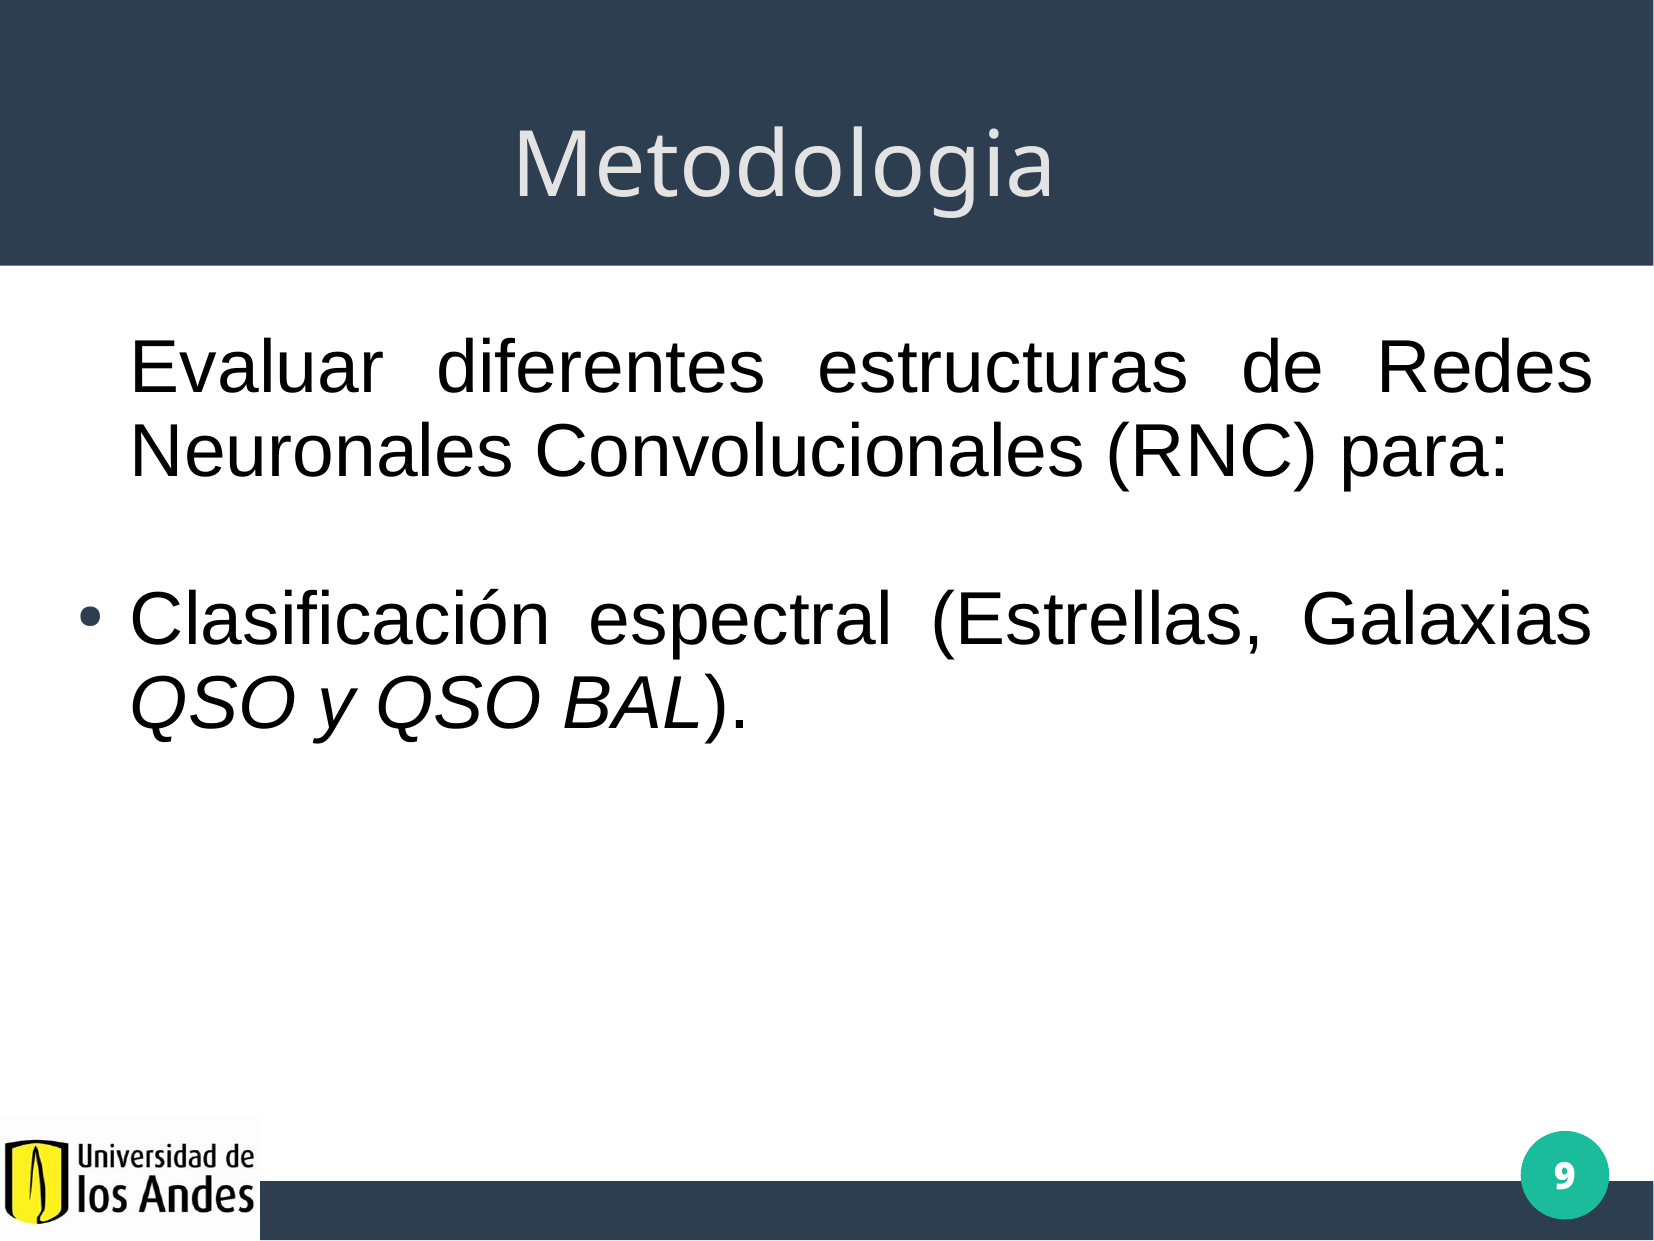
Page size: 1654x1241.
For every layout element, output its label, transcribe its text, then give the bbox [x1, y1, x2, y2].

title Metodologia [70, 82, 1607, 241]
list Evaluar diferentes estructuras de Redes Neuronales Convolucionales (RNC) para: Clasificación espectral (Estrellas, Galaxias QSO y QSO BAL). [59, 324, 1595, 1152]
picture [0, 1116, 260, 1241]
